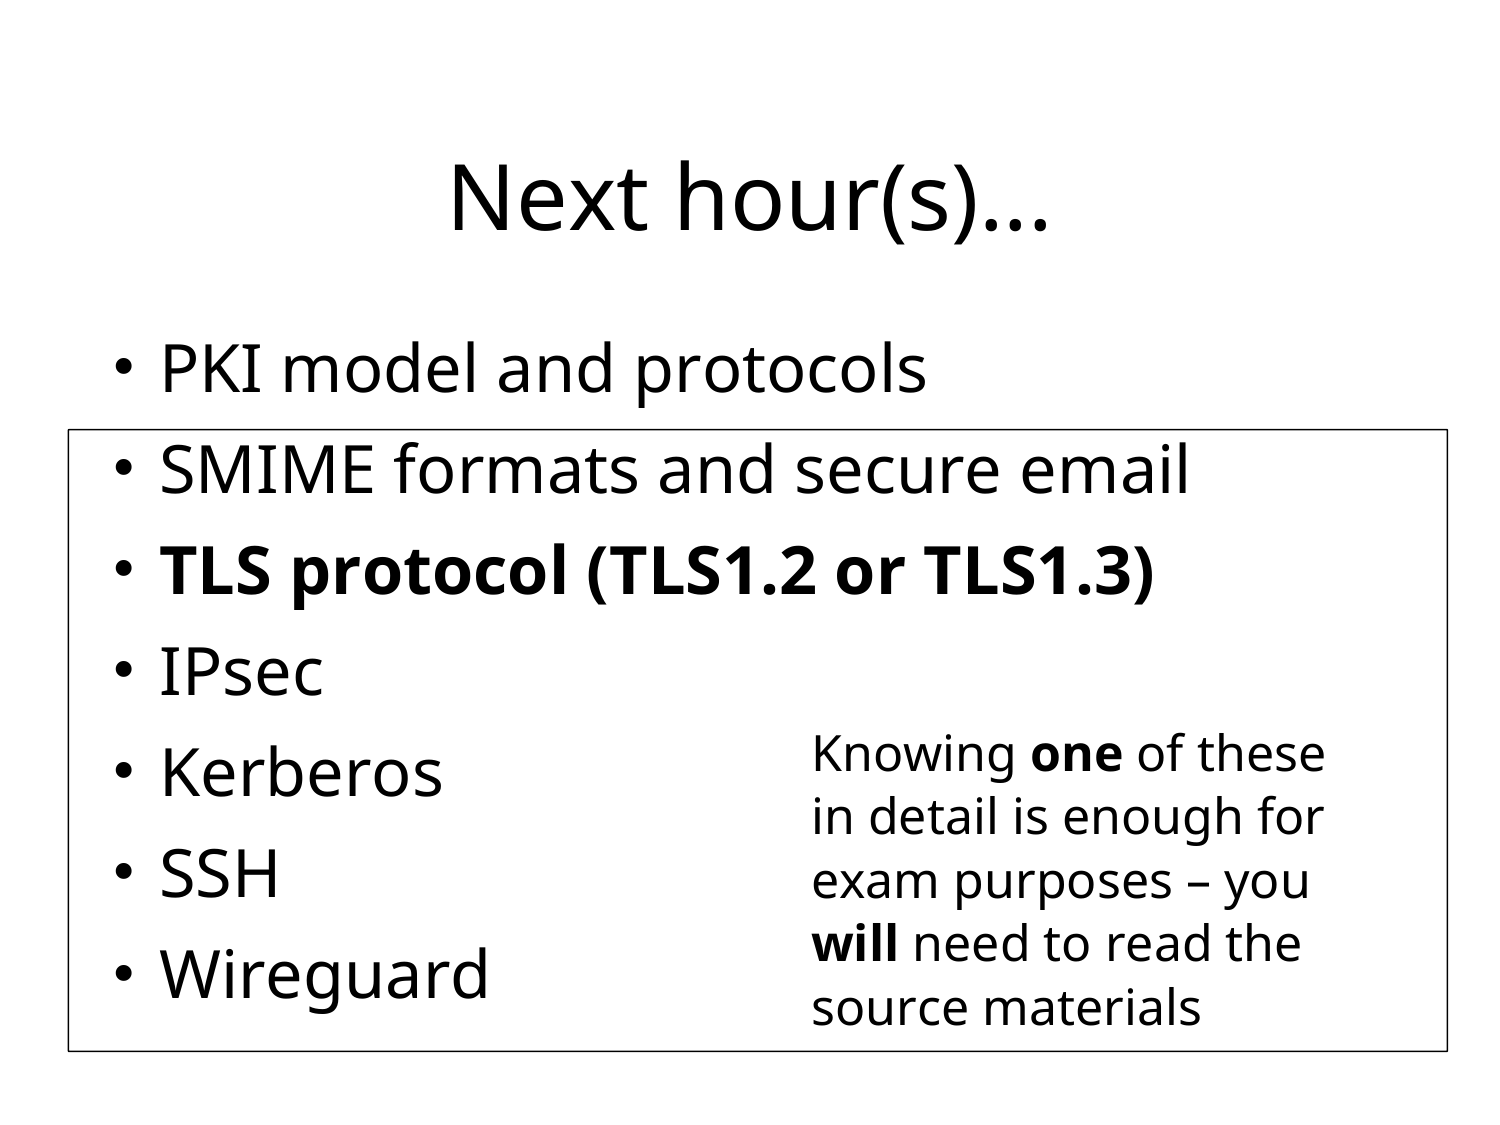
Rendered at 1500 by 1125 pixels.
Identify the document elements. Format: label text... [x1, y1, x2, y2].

text_box PKI model and protocols SMIME formats and secure email TLS protocol (TLS1.2 or TLS1.3) IPsec Kerberos SSH Wireguard [112, 431, 1388, 1001]
text_box Knowing one of these in detail is enough for exam purposes – you will need to read the source materials [811, 720, 1340, 1036]
text_box Next hour(s)... [112, 99, 1388, 288]
text_box PKI model and protocols SMIME formats and secure email TLS protocol (TLS1.2 or TLS1.3) IPsec Kerberos SSH Wireguard [112, 324, 1388, 428]
